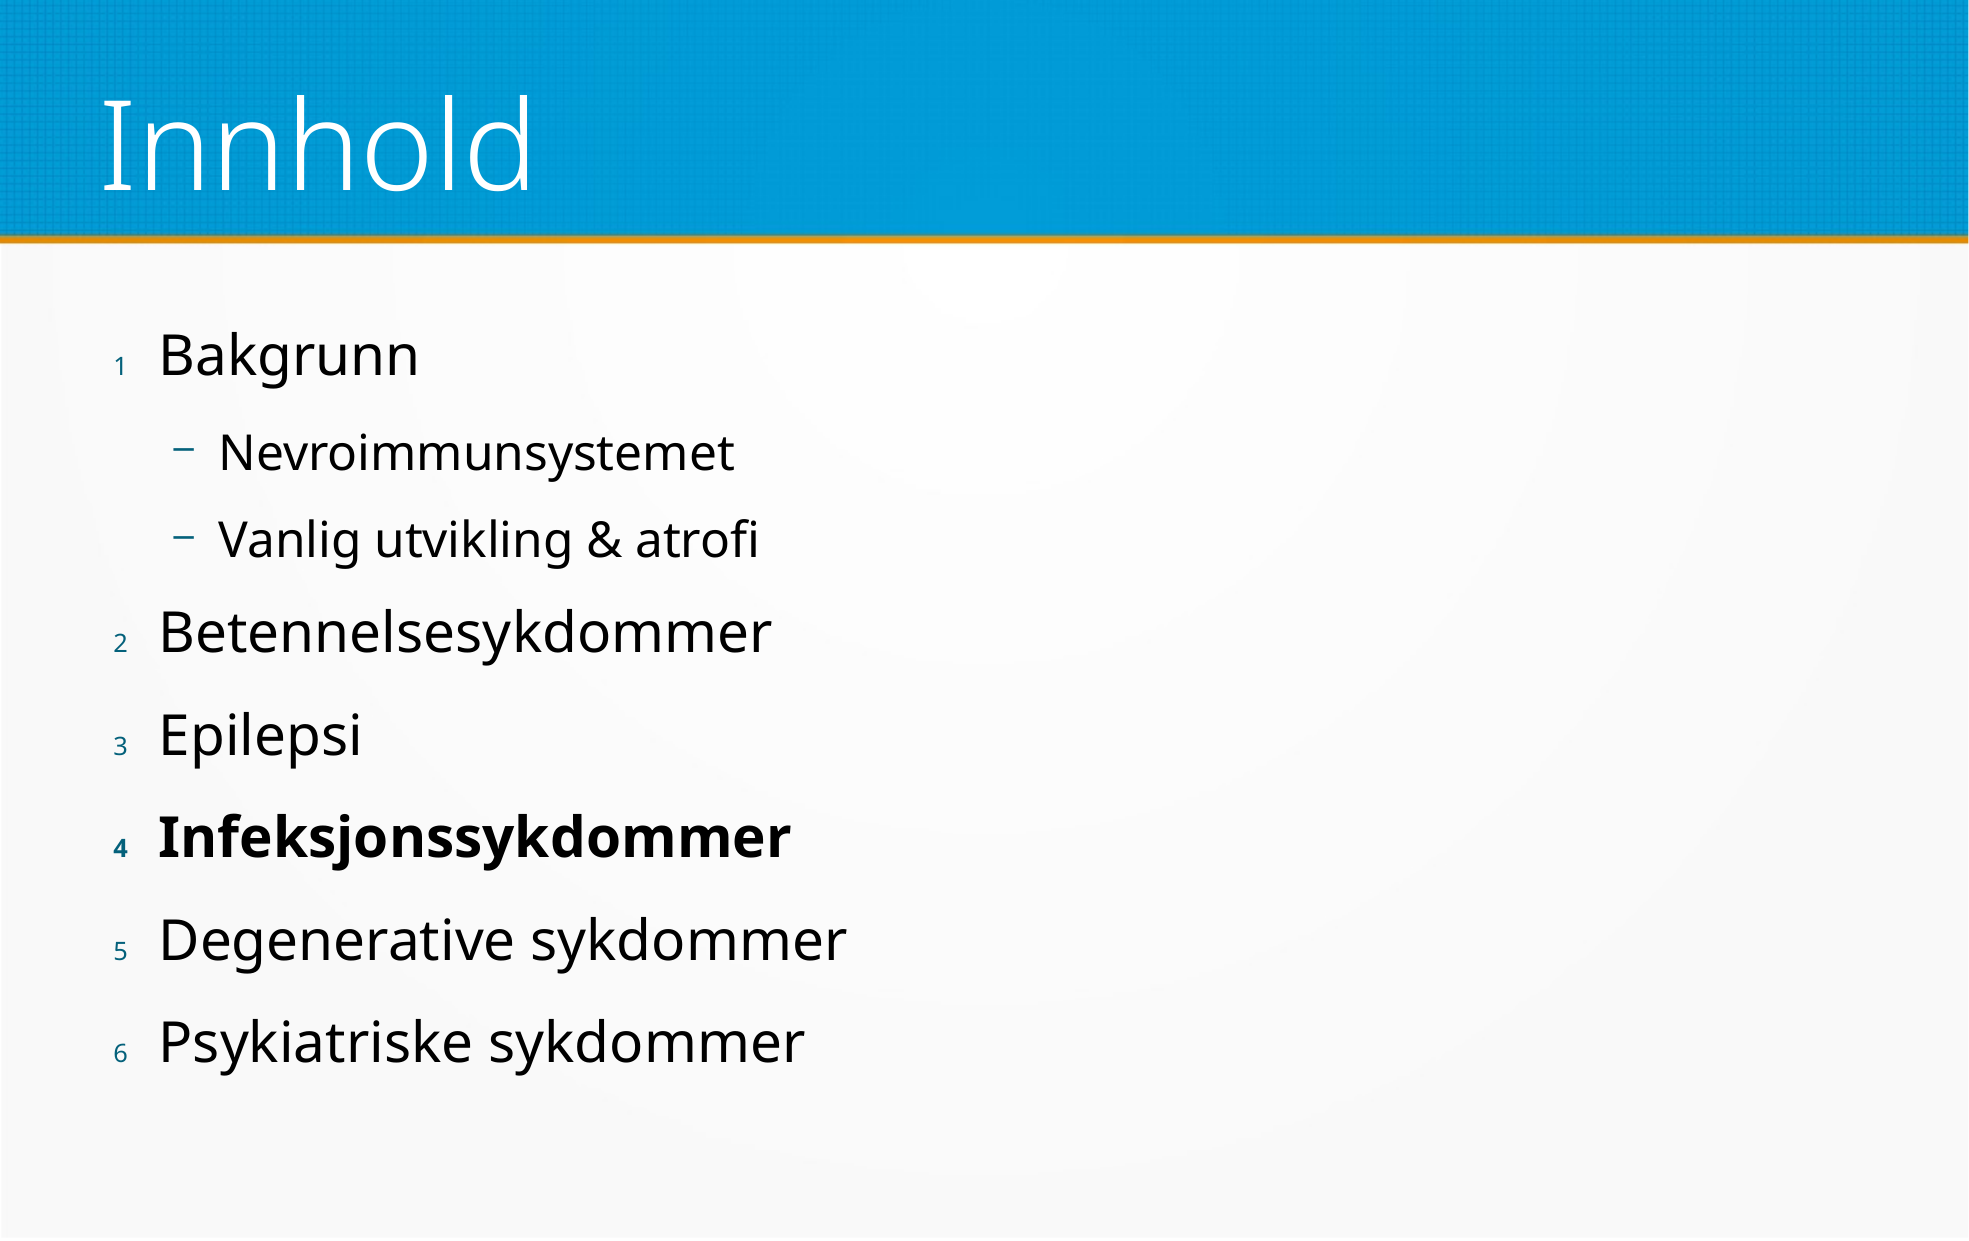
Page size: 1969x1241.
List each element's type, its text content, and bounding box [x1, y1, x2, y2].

list Bakgrunn Nevroimmunsystemet Vanlig utvikling & atrofi Betennelsesykdommer Epilepsi Infeksjonssykdommer Degenerative sykdommer Psykiatriske sykdommer [98, 315, 1861, 1081]
title Innhold [98, 19, 1870, 227]
picture [0, 233, 1969, 1241]
